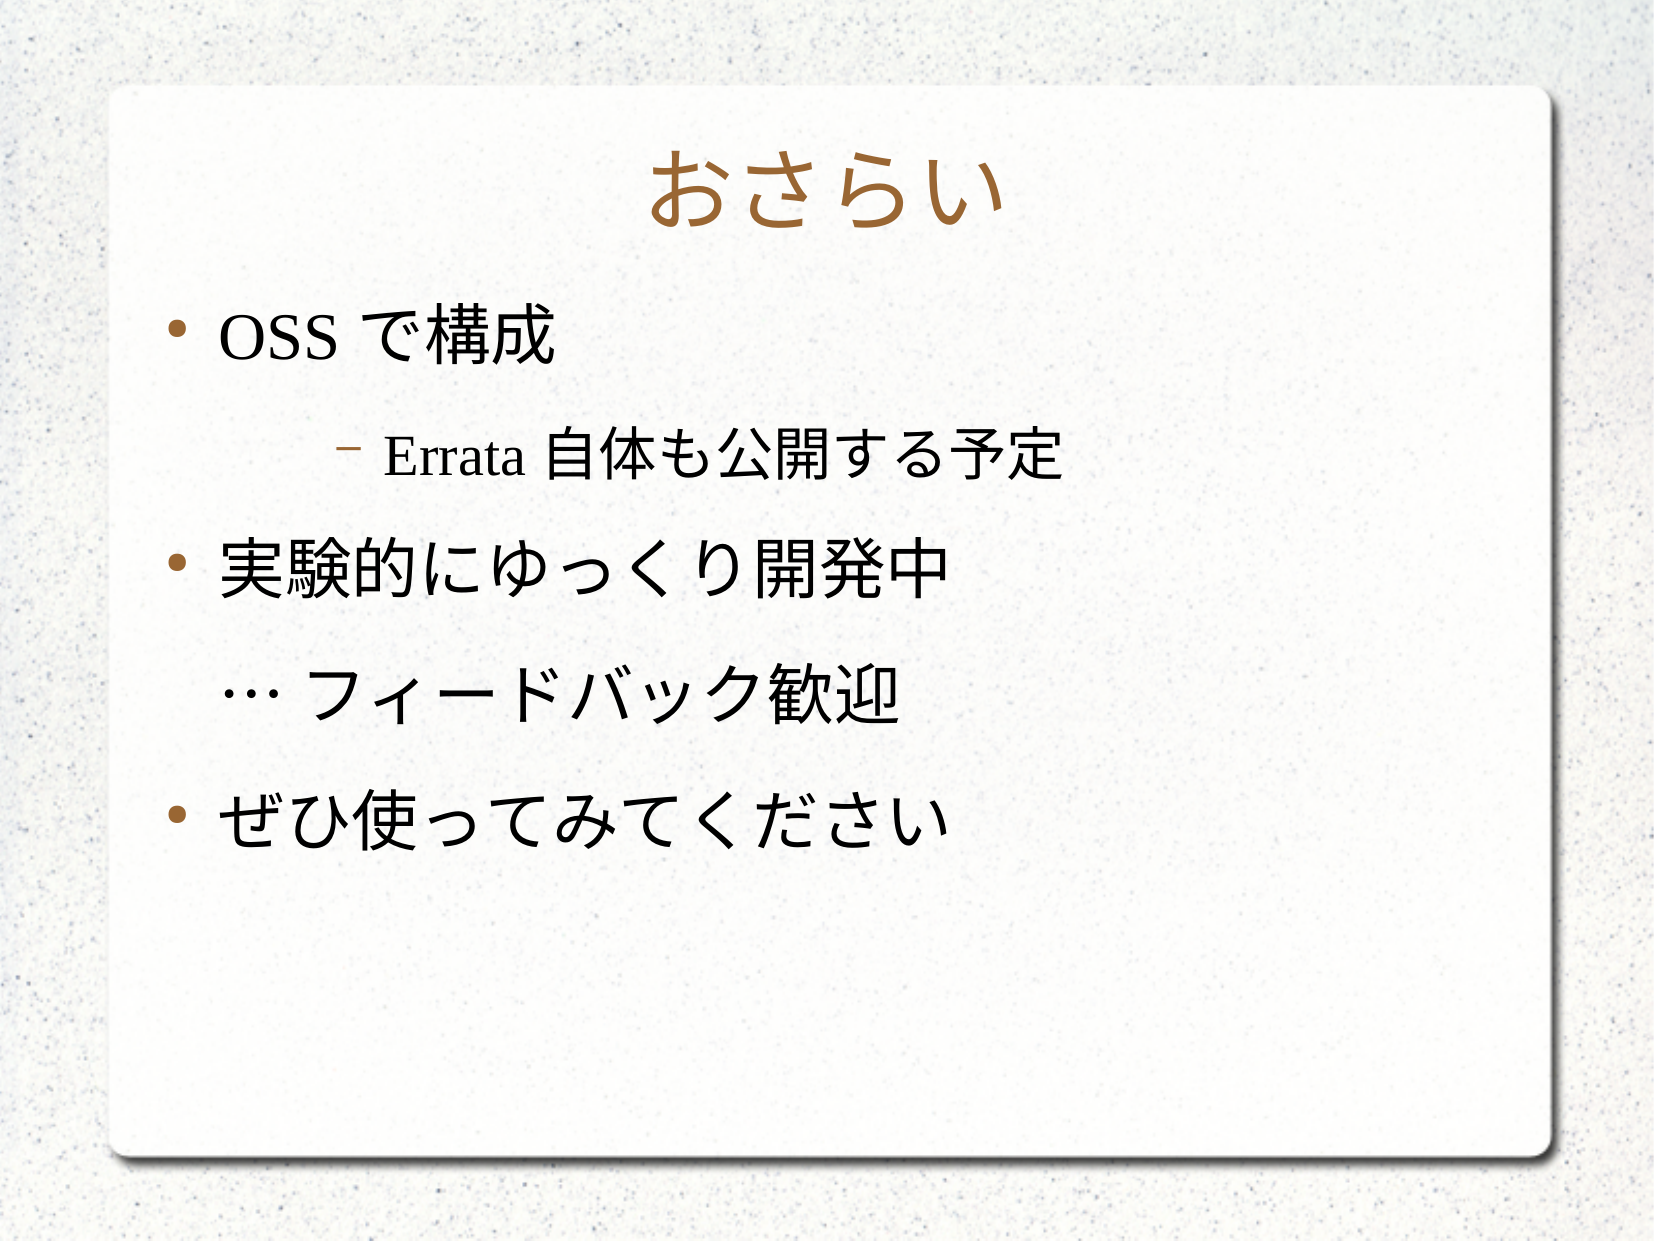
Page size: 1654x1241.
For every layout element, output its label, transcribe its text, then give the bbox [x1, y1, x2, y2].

picture [0, 0, 1654, 1241]
title おさらい [118, 118, 1536, 296]
list OSS で構成 Errata 自体も公開する予定 実験的にゆっくり開発中 … フィードバック歓迎 ぜひ使ってみてください [147, 281, 1506, 1004]
